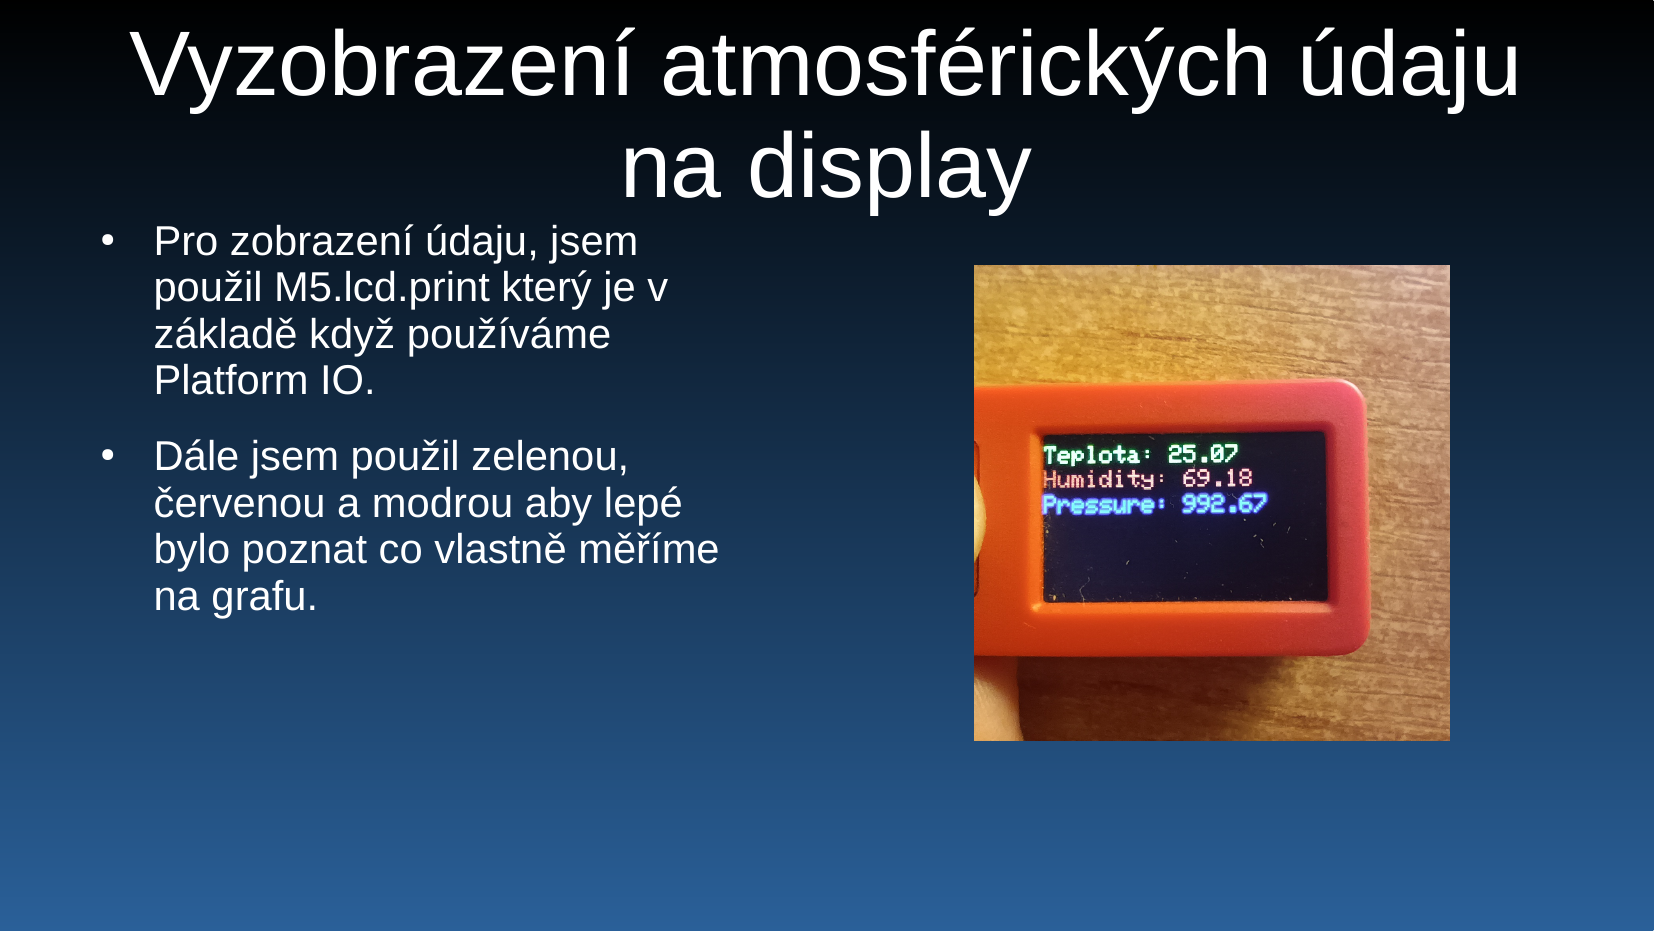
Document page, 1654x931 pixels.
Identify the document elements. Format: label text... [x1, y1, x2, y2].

picture [974, 265, 1450, 741]
title Vyzobrazení atmosférických údaju na display [82, 12, 1571, 218]
list Pro zobrazení údaju, jsem použil M5.lcd.print který je v základě když používáme Platform IO. Dále jsem použil zelenou, červenou a modrou aby lepé bylo poznat co vlastně měříme na grafu. [82, 217, 739, 758]
